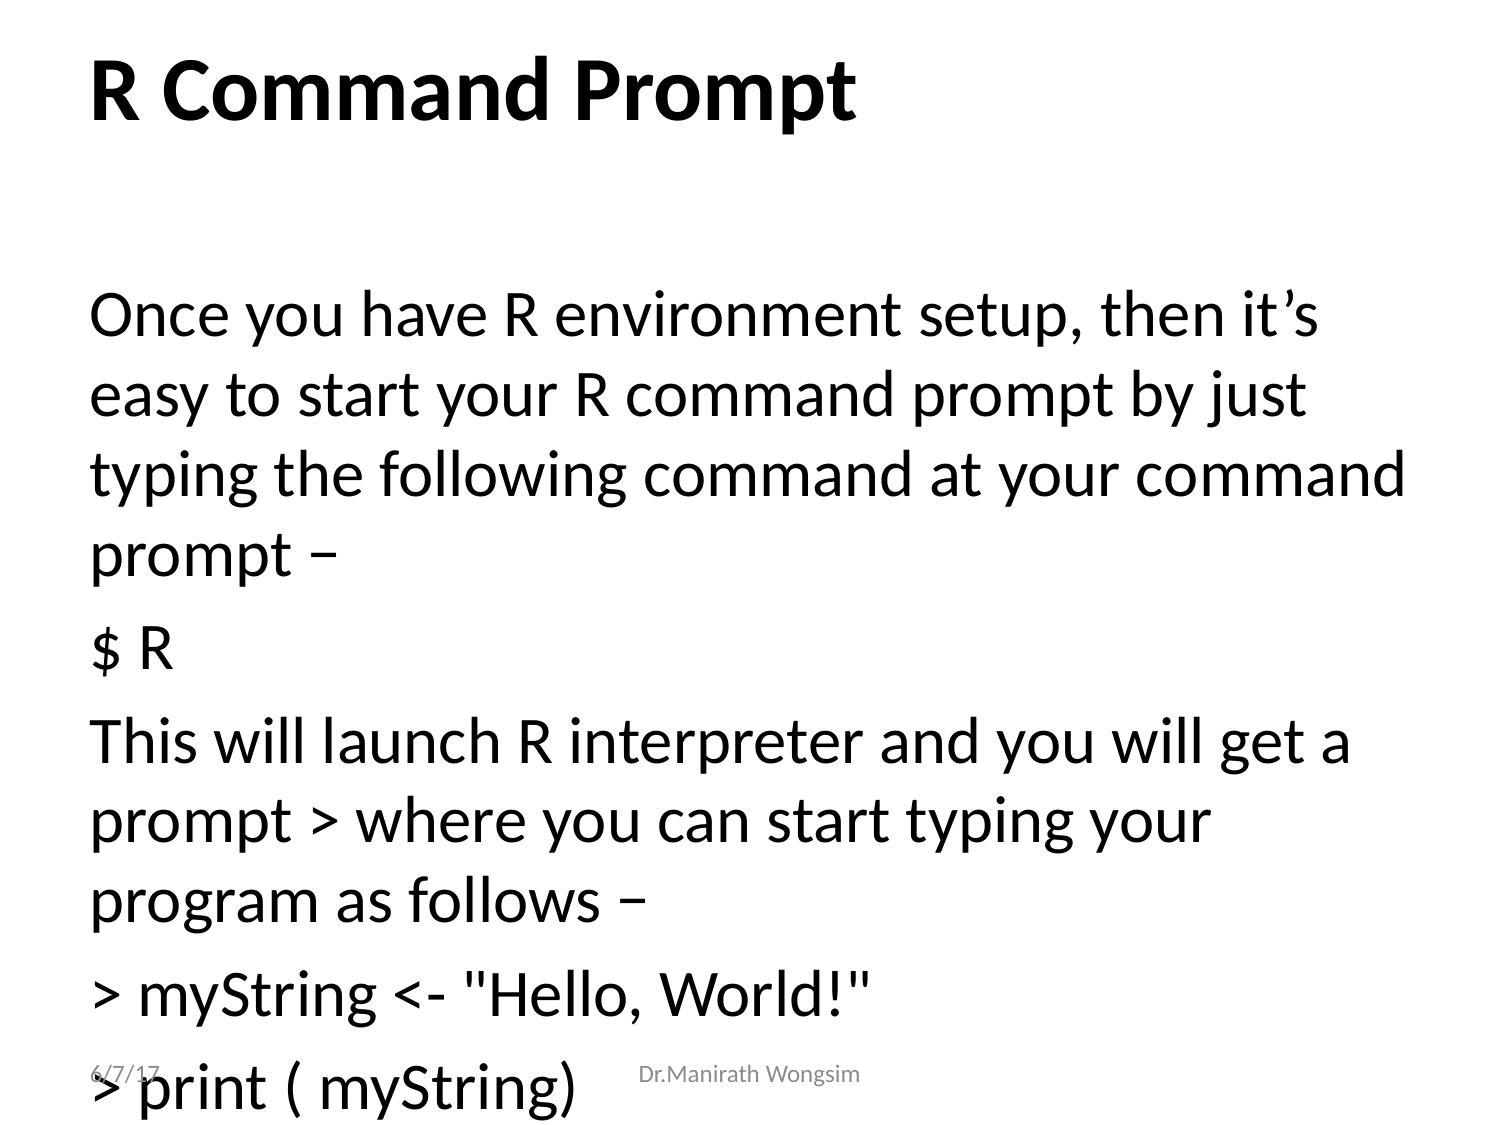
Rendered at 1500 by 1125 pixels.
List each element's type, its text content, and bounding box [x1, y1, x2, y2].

text_box Dr.Manirath Wongsim [512, 1042, 988, 1103]
text_box Once you have R environment setup, then it’s easy to start your R command prompt by just typing the following command at your command prompt − $ R This will launch R interpreter and you will get a prompt > where you can start typing your program as follows − > myString <- "Hello, World!" > print ( myString) [1] "Hello, World!" Here first statement defines a string variable myString, where we assign a string "Hello, World!" and then next statement print() is being used to print the value stored in variable myString. [75, 262, 1425, 1005]
text_box R Command Prompt [75, 45, 1425, 233]
text_box 6/7/17 [74, 1042, 425, 1103]
